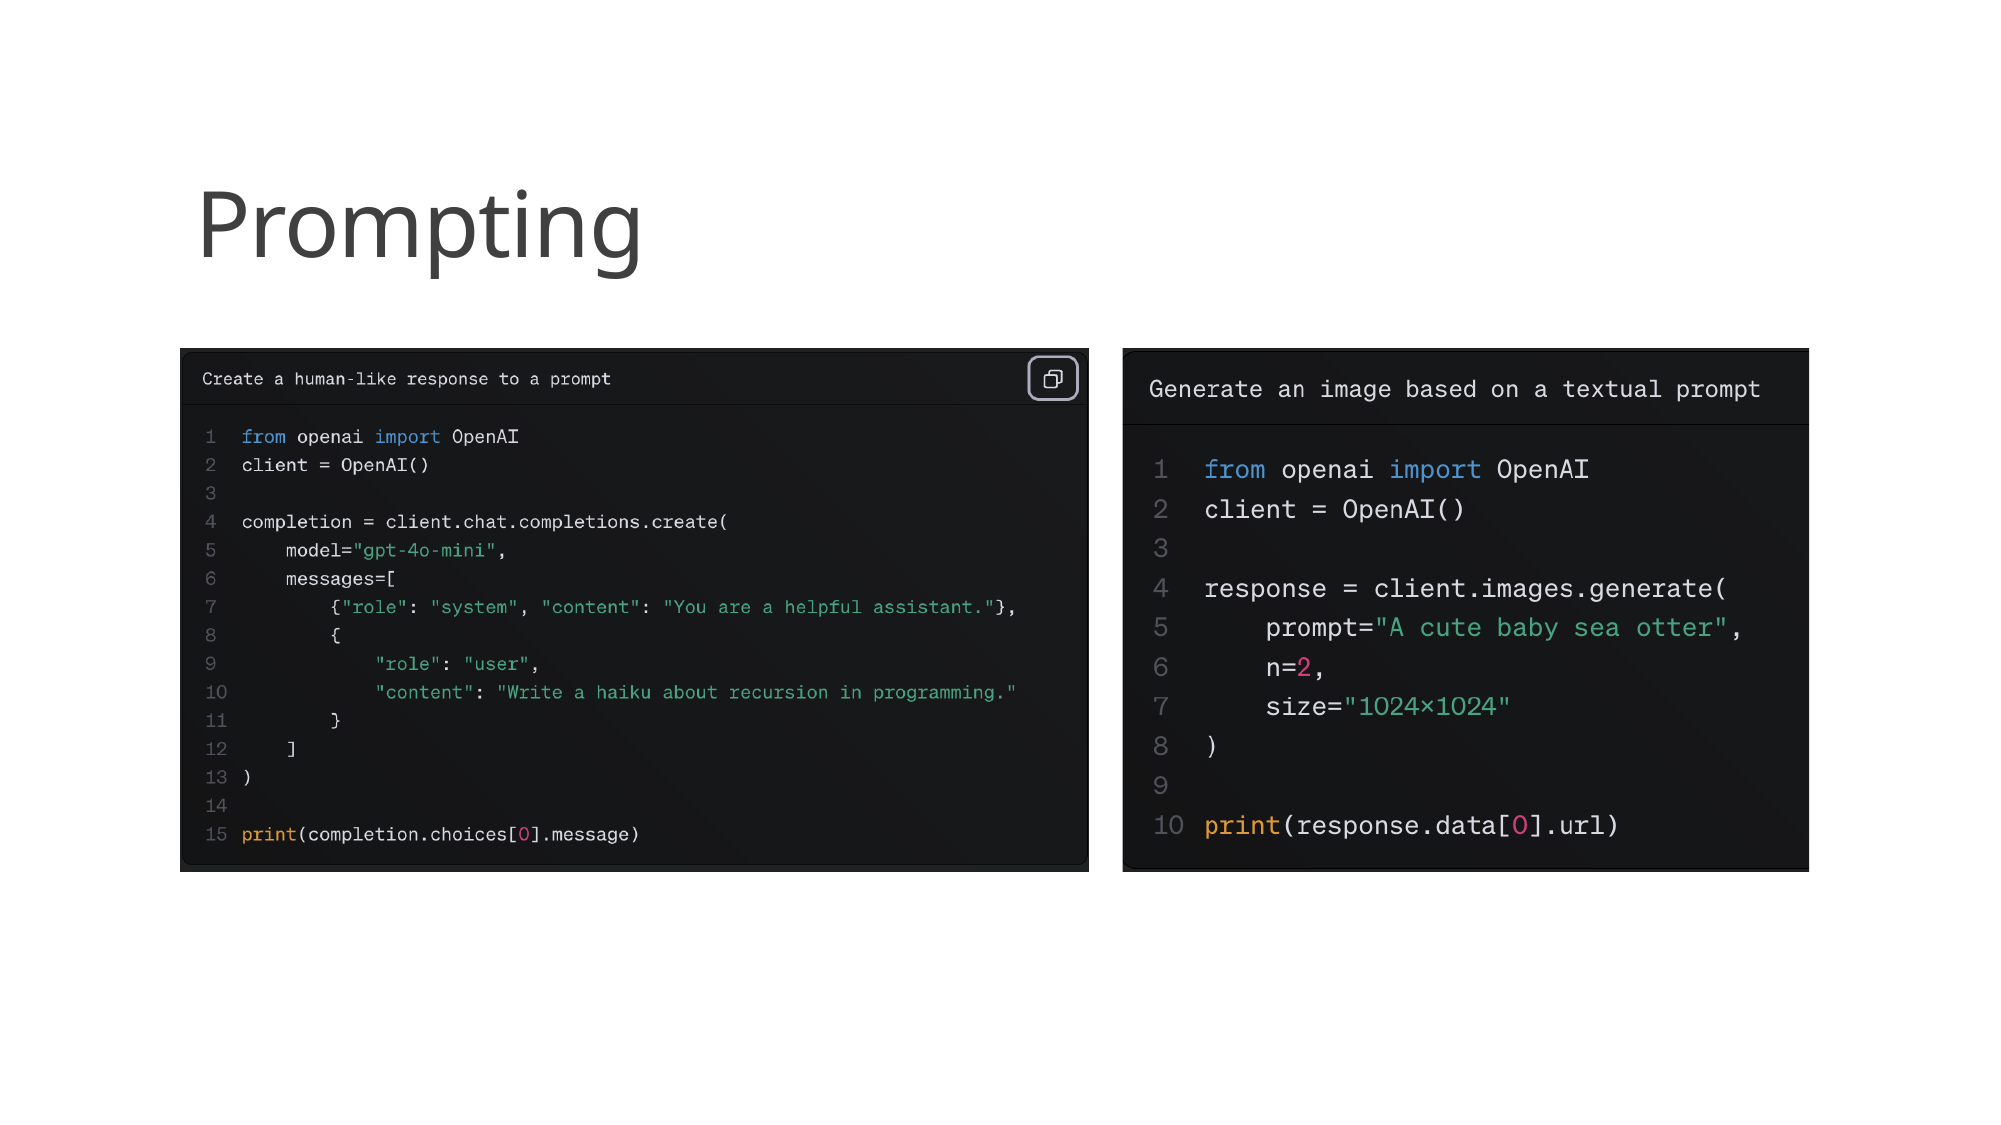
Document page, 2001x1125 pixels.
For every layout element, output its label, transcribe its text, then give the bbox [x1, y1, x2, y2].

picture [1122, 348, 1810, 872]
title Prompting [180, 47, 1831, 286]
picture [180, 348, 1089, 872]
